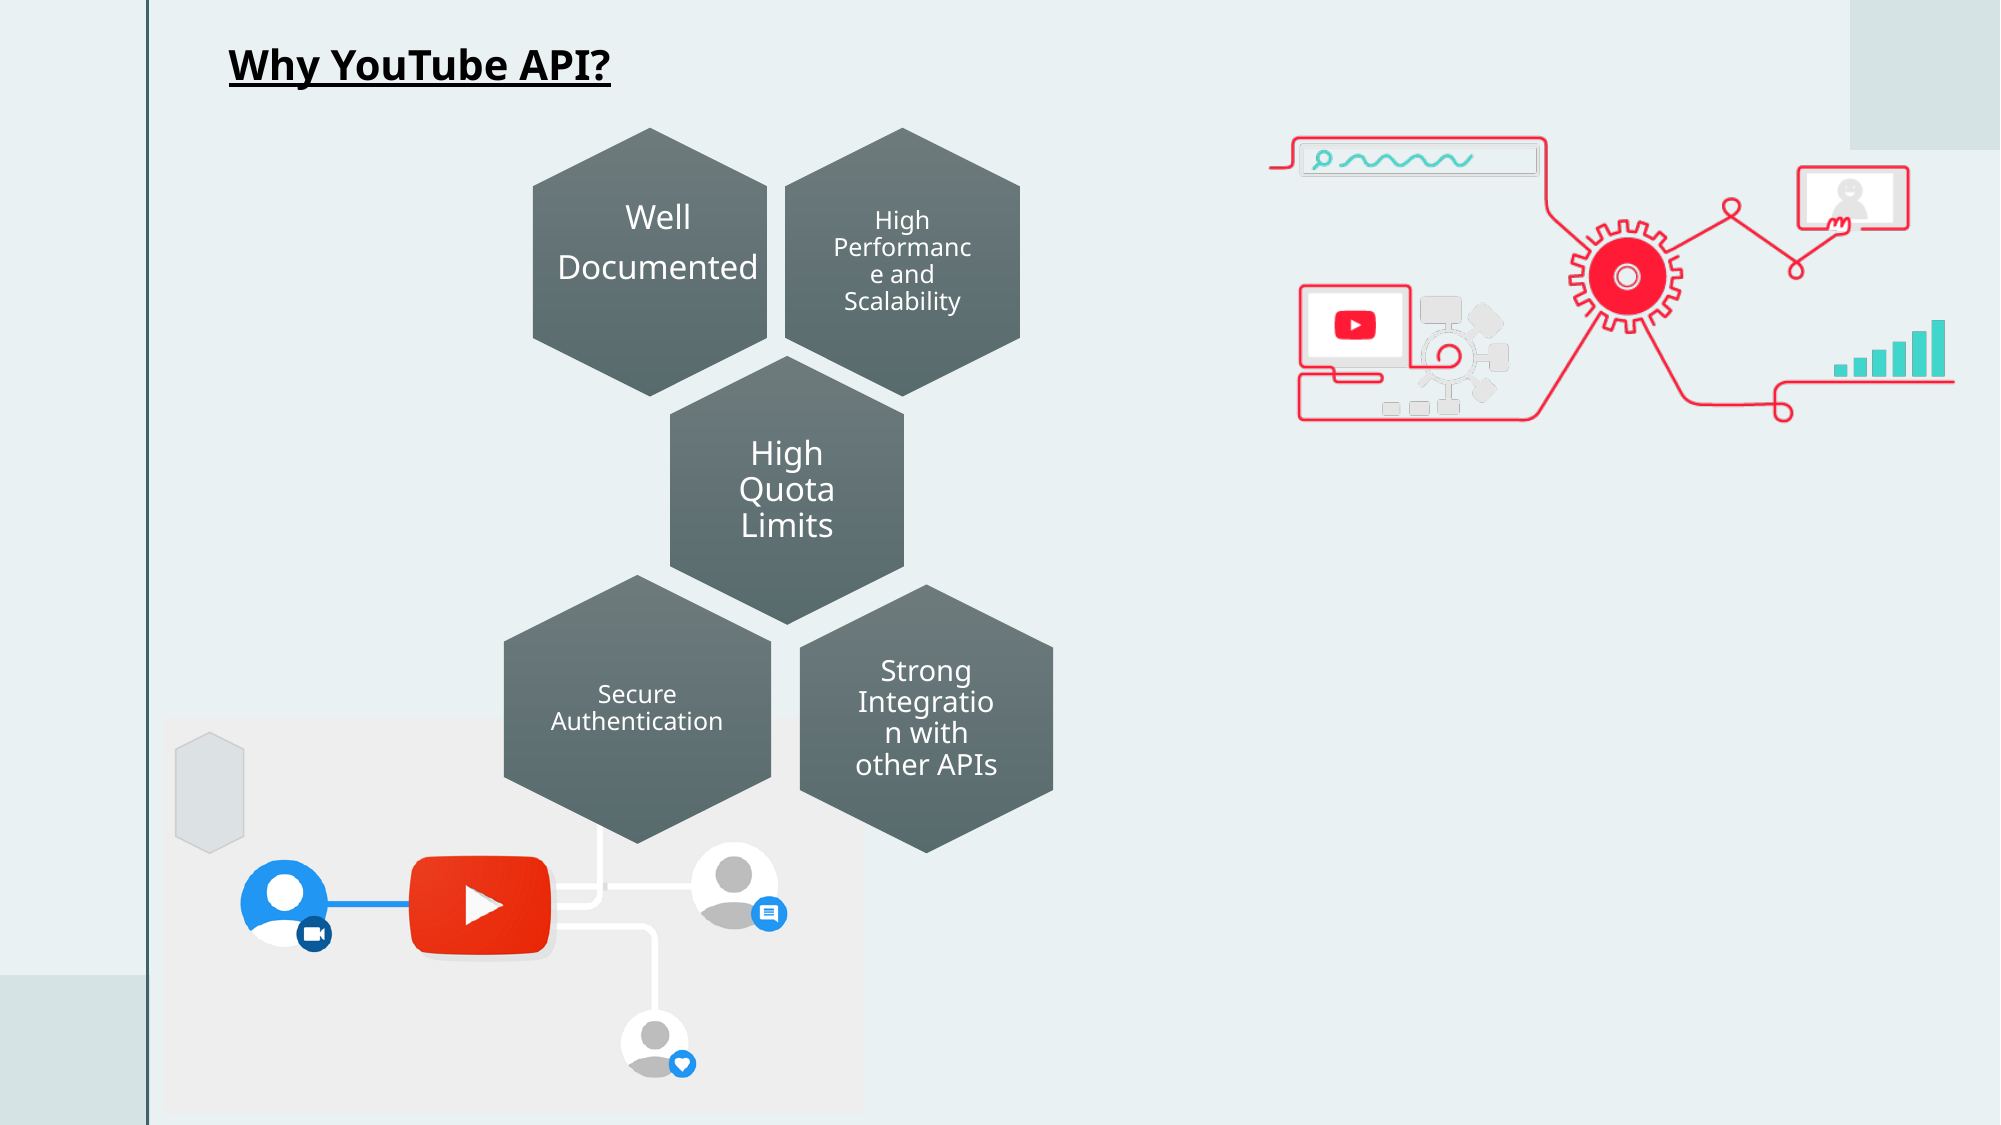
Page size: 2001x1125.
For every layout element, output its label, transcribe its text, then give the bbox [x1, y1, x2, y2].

text_box High Performance and Scalability [785, 127, 1020, 397]
text_box Secure Authentication [503, 574, 772, 844]
text_box [581, 127, 719, 162]
text_box Well Documented [490, 162, 827, 325]
text_box [175, 732, 244, 854]
text_box [532, 325, 767, 397]
text_box High Quota Limits [670, 355, 905, 625]
picture [163, 718, 864, 1114]
picture [1235, 68, 1987, 491]
text_box Why YouTube API? [213, 31, 1068, 97]
text_box Strong Integration with other APIs [799, 584, 1054, 854]
